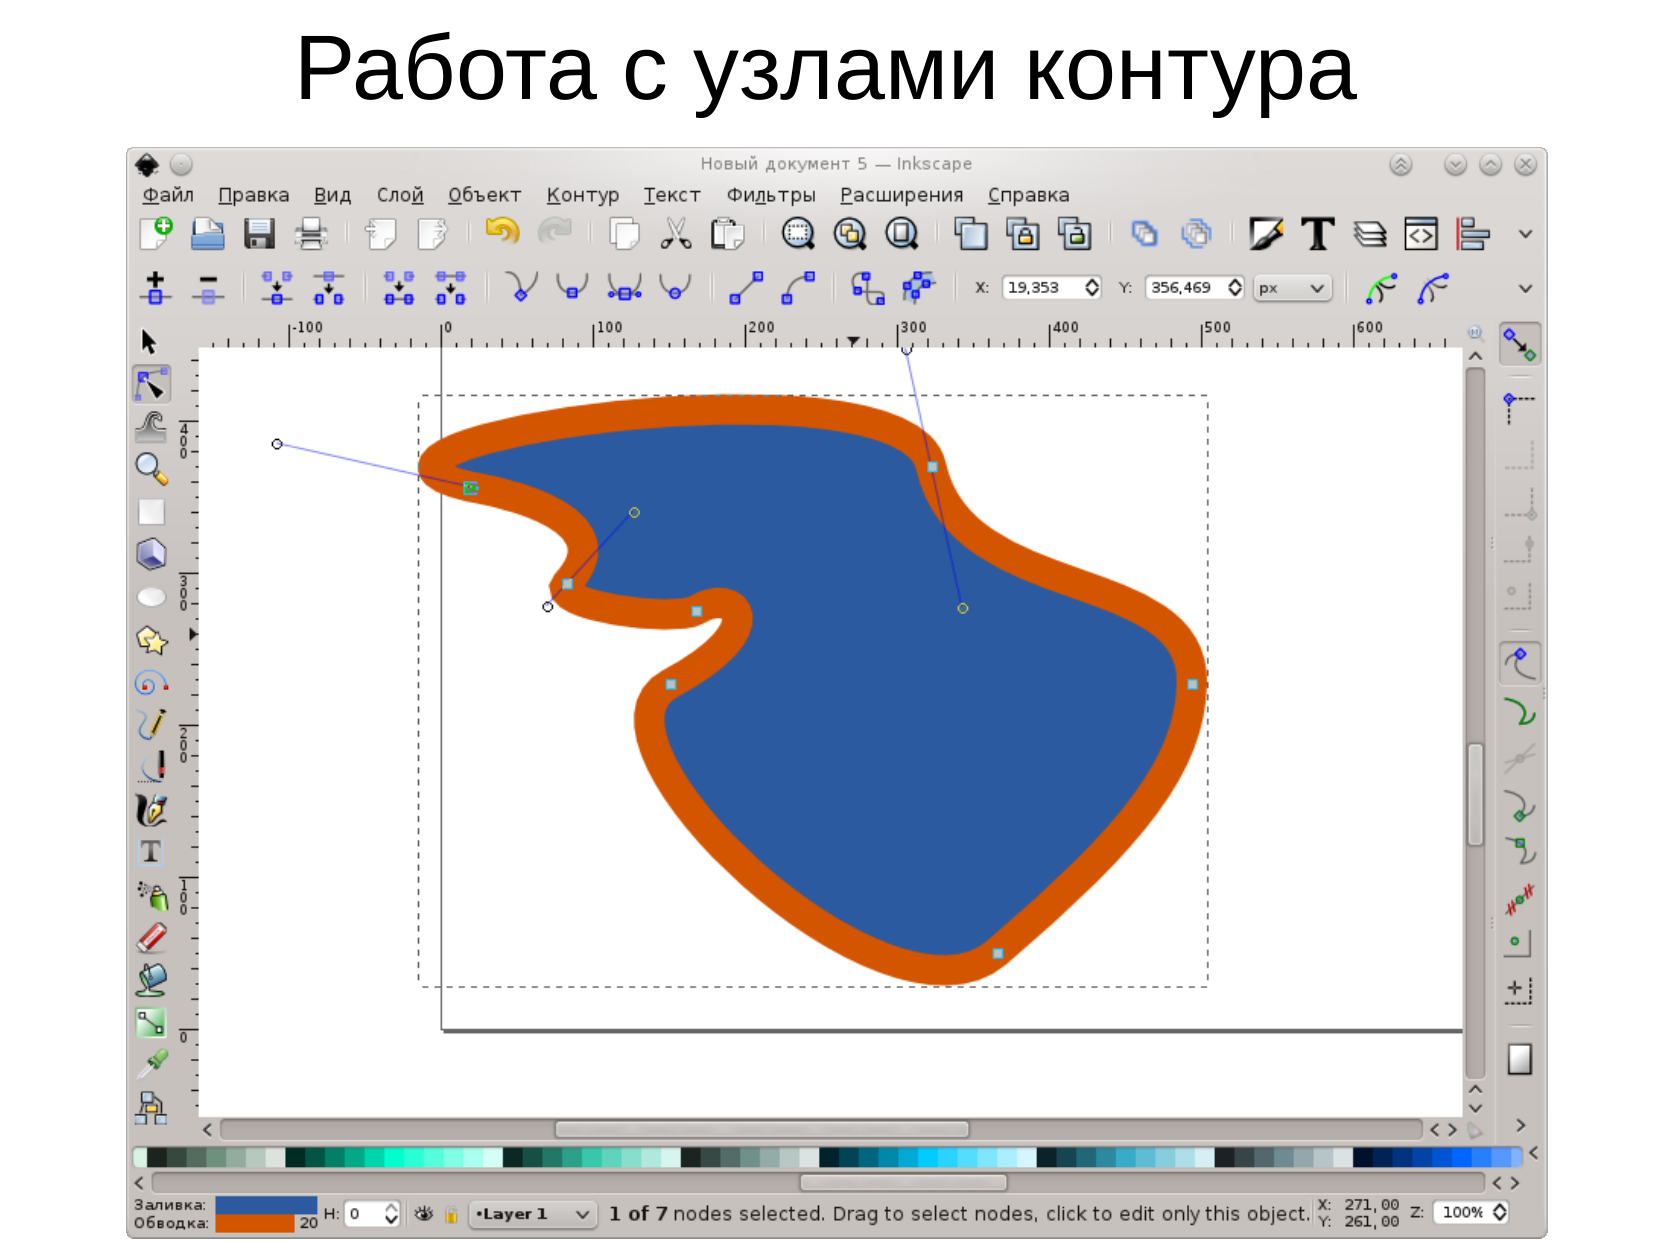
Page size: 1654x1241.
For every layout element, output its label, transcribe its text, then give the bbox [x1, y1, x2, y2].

title Работа с узлами контура [82, 16, 1571, 120]
picture [126, 147, 1548, 1239]
